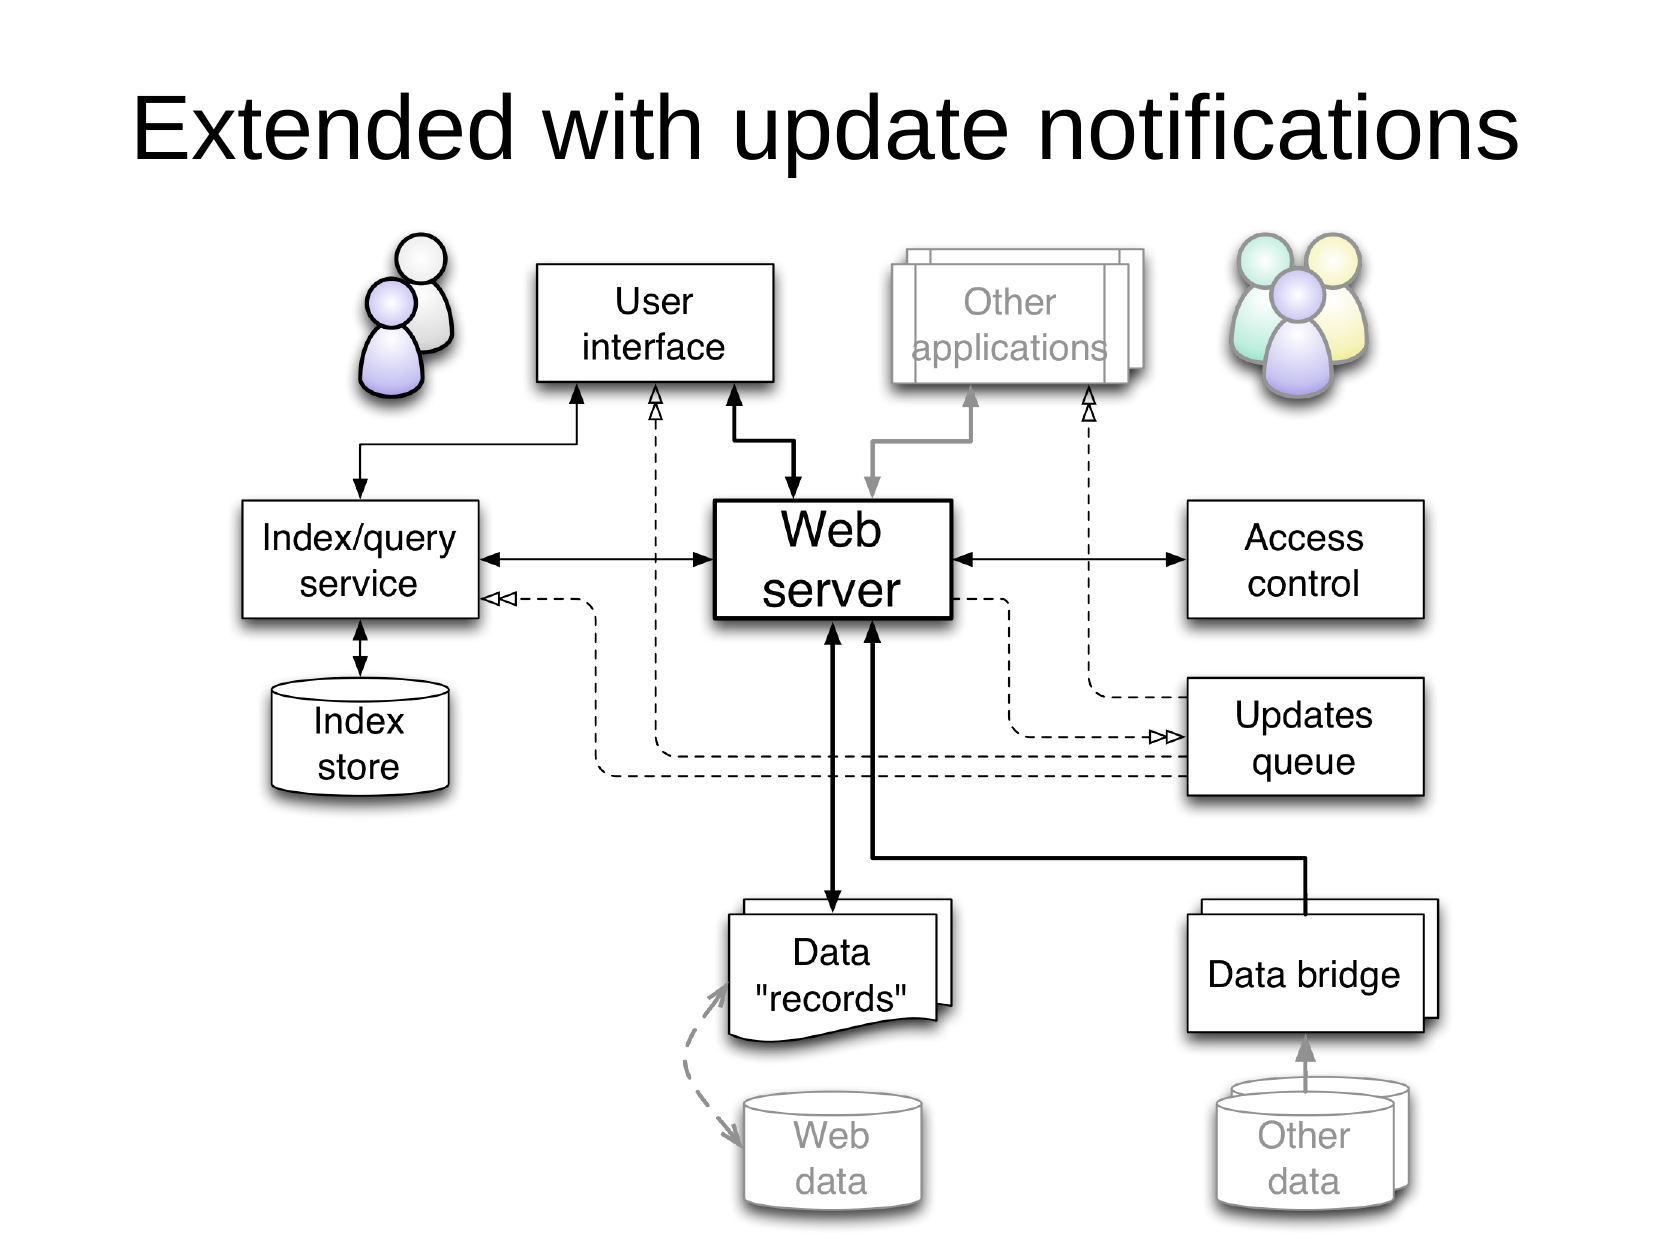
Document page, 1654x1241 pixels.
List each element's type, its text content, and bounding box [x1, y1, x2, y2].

picture [217, 218, 1461, 1240]
title Extended with update notifications [82, 49, 1571, 207]
